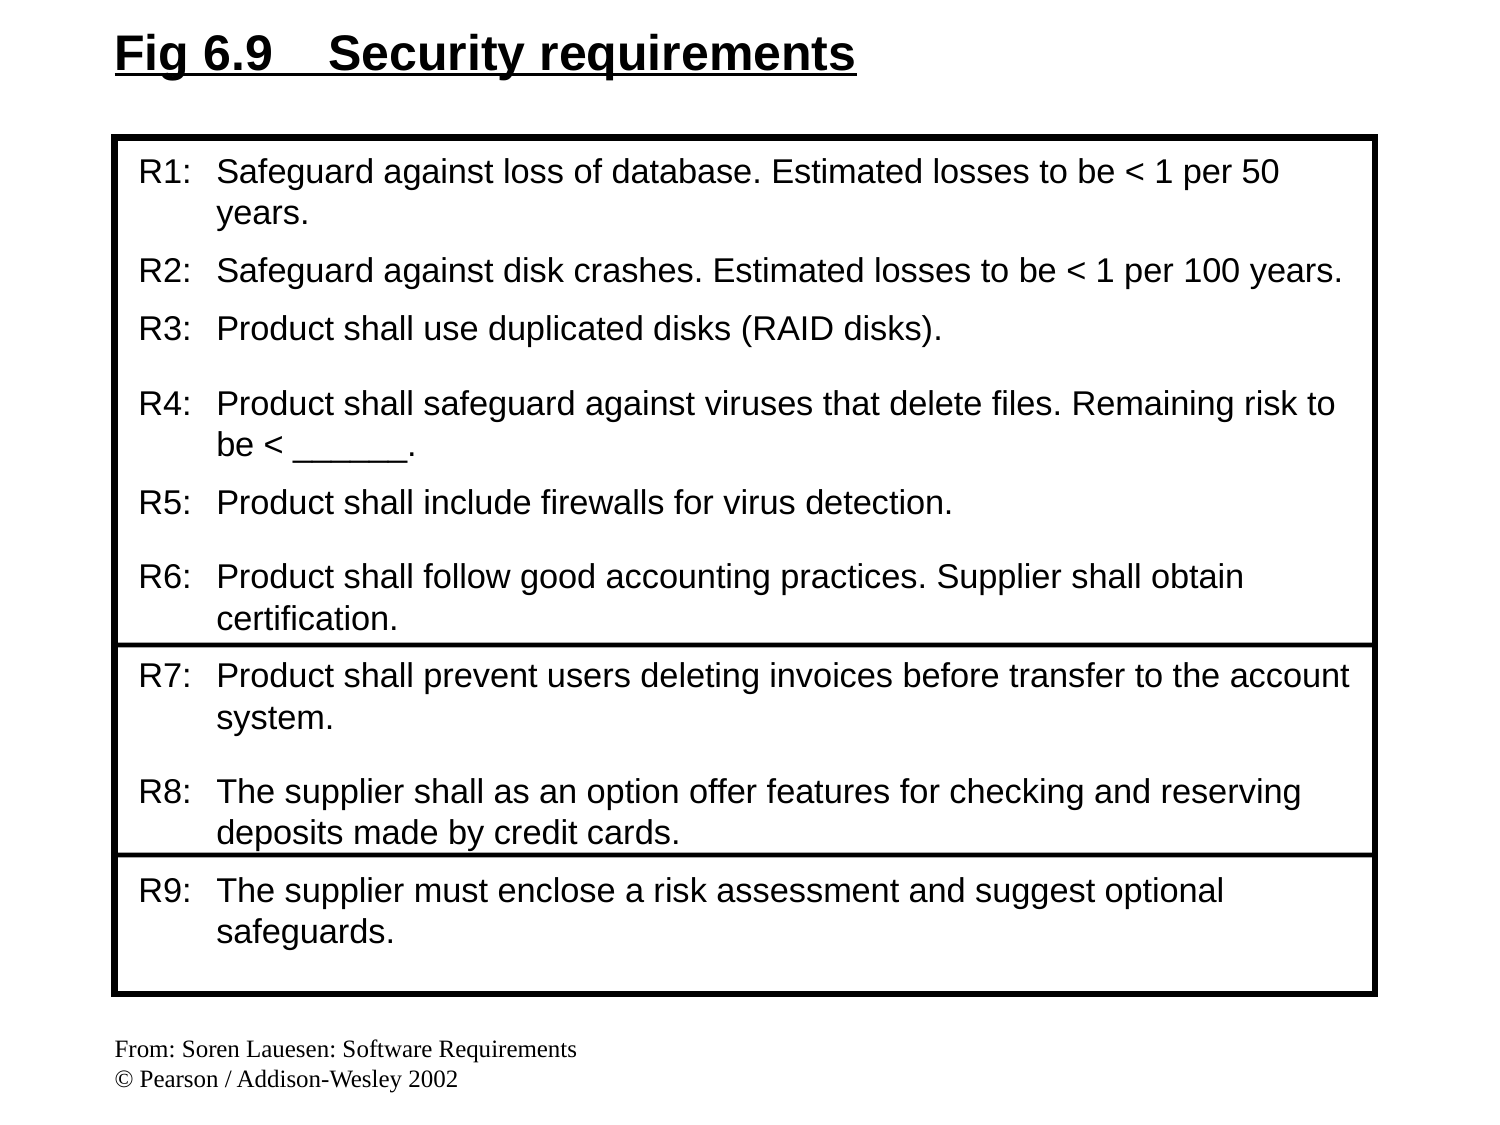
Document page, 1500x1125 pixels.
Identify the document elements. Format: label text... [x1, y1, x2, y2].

text_box R1: Safeguard against loss of database. Estimated losses to be < 1 per 50 years. R2: Safeguard against disk crashes. Estimated losses to be < 1 per 100 years. R3: Product shall use duplicated disks (RAID disks). R4: Product shall safeguard against viruses that delete files. Remaining risk to be < ______. R5: Product shall include firewalls for virus detection. R6: Product shall follow good accounting practices. Supplier shall obtain certification. R7: Product shall prevent users deleting invoices before transfer to the account system. R8: The supplier shall as an option offer features for checking and reserving deposits made by credit cards. R9: The supplier must enclose a risk assessment and suggest optional safeguards. [114, 648, 1375, 852]
text_box Fig 6.9 Security requirements [99, 12, 1085, 88]
text_box R1: Safeguard against loss of database. Estimated losses to be < 1 per 50 years. R2: Safeguard against disk crashes. Estimated losses to be < 1 per 100 years. R3: Product shall use duplicated disks (RAID disks). R4: Product shall safeguard against viruses that delete files. Remaining risk to be < ______. R5: Product shall include firewalls for virus detection. R6: Product shall follow good accounting practices. Supplier shall obtain certification. R7: Product shall prevent users deleting invoices before transfer to the account system. R8: The supplier shall as an option offer features for checking and reserving deposits made by credit cards. R9: The supplier must enclose a risk assessment and suggest optional safeguards. [114, 858, 1375, 994]
text_box R1: Safeguard against loss of database. Estimated losses to be < 1 per 50 years. R2: Safeguard against disk crashes. Estimated losses to be < 1 per 100 years. R3: Product shall use duplicated disks (RAID disks). R4: Product shall safeguard against viruses that delete files. Remaining risk to be < ______. R5: Product shall include firewalls for virus detection. R6: Product shall follow good accounting practices. Supplier shall obtain certification. R7: Product shall prevent users deleting invoices before transfer to the account system. R8: The supplier shall as an option offer features for checking and reserving deposits made by credit cards. R9: The supplier must enclose a risk assessment and suggest optional safeguards. [114, 137, 1375, 642]
text_box From: Soren Lauesen: Software Requirements © Pearson / Addison-Wesley 2002 [99, 1024, 638, 1100]
